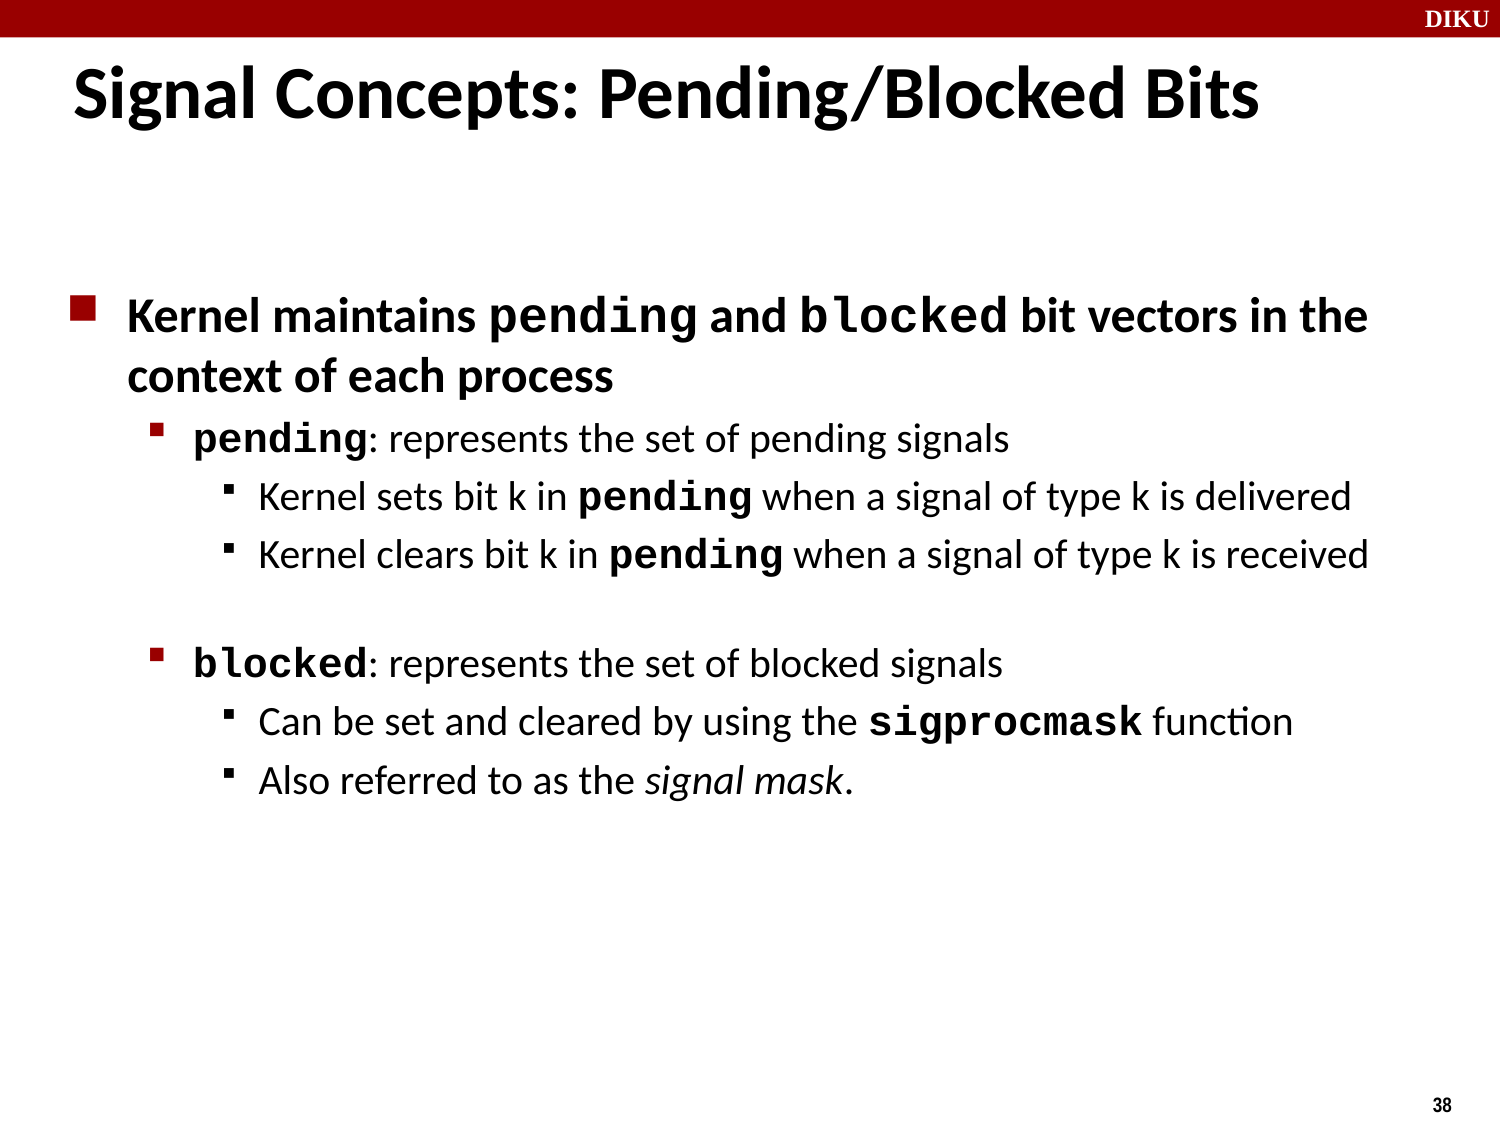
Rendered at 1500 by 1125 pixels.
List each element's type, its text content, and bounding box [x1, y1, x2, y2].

text_box Kernel maintains pending and blocked bit vectors in the context of each process pending: represents the set of pending signals Kernel sets bit k in pending when a signal of type k is delivered Kernel clears bit k in pending when a signal of type k is received blocked: represents the set of blocked signals Can be set and cleared by using the sigprocmask function Also referred to as the signal mask. [56, 274, 1438, 882]
text_box Signal Concepts: Pending/Blocked Bits [58, 71, 1304, 197]
